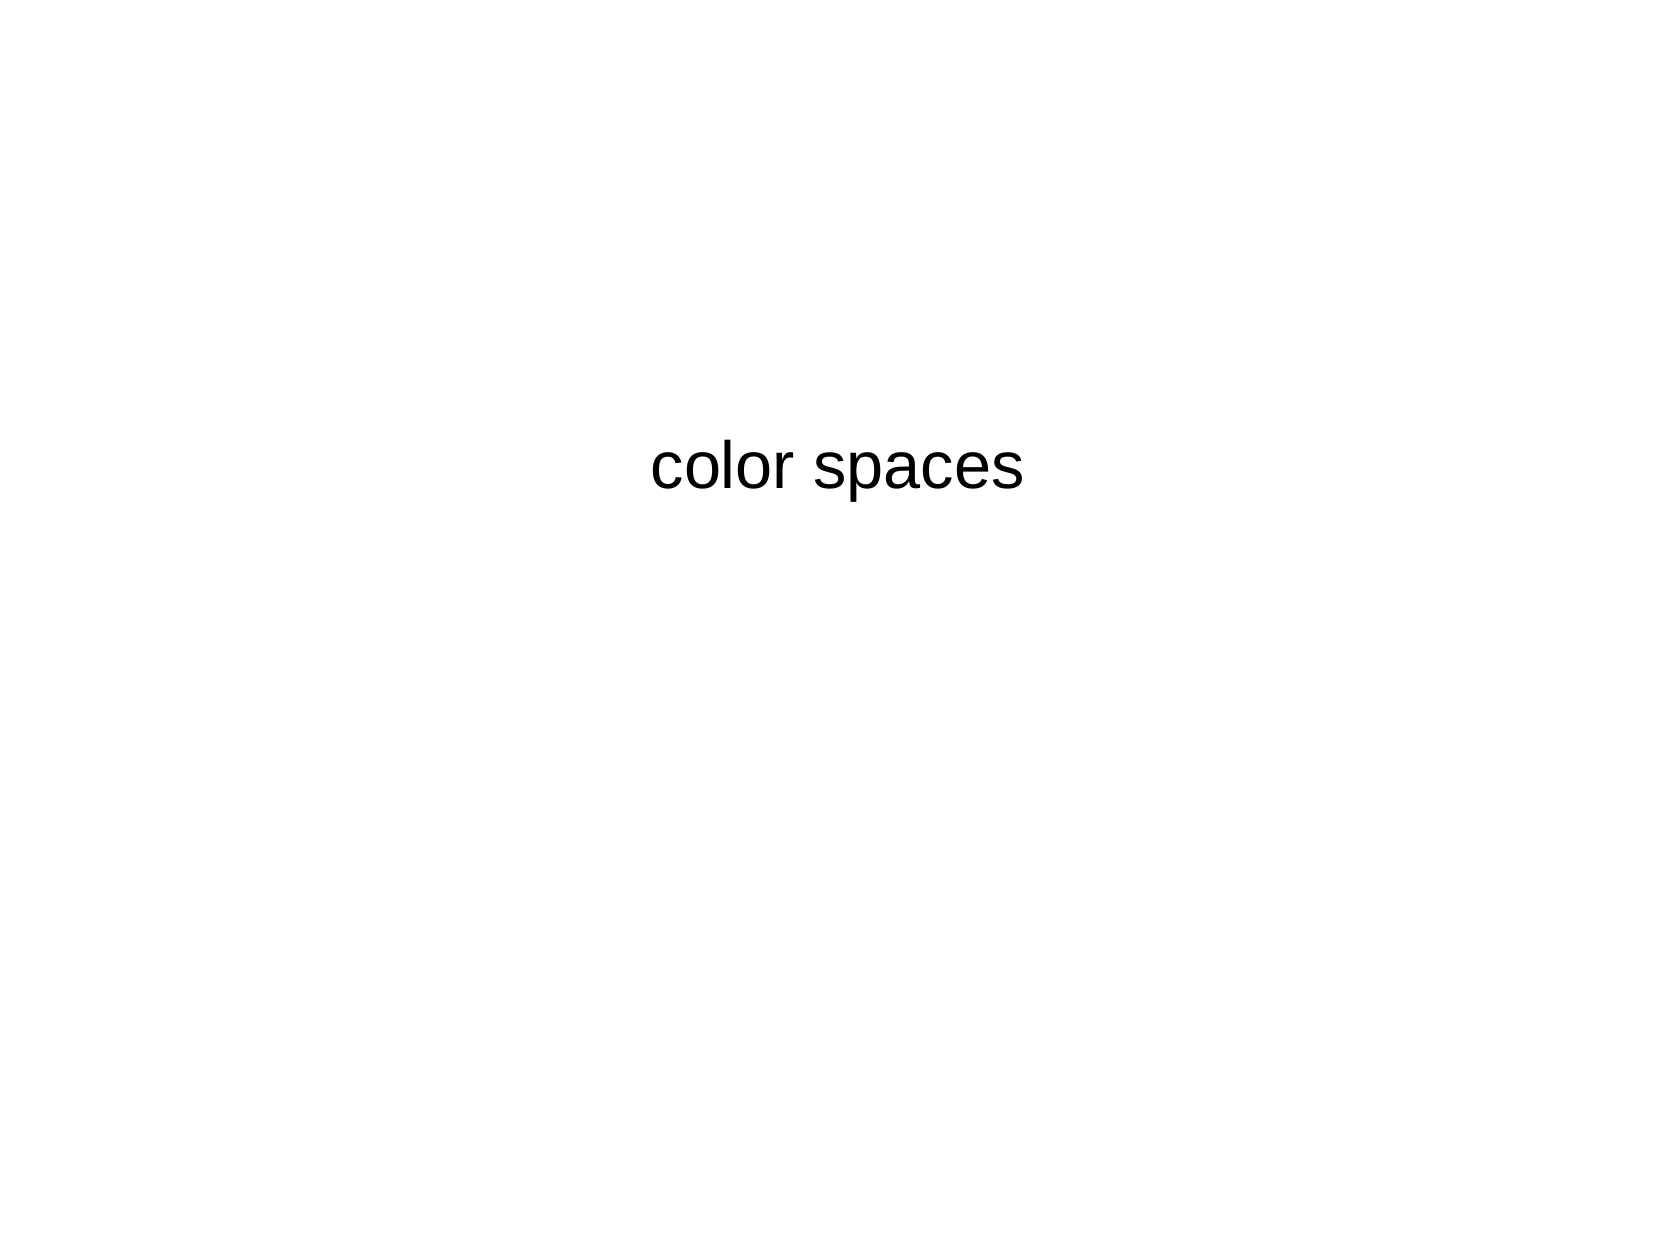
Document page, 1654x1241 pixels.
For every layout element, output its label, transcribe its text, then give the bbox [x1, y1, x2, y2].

subtitle color spaces [22, 19, 1654, 1166]
